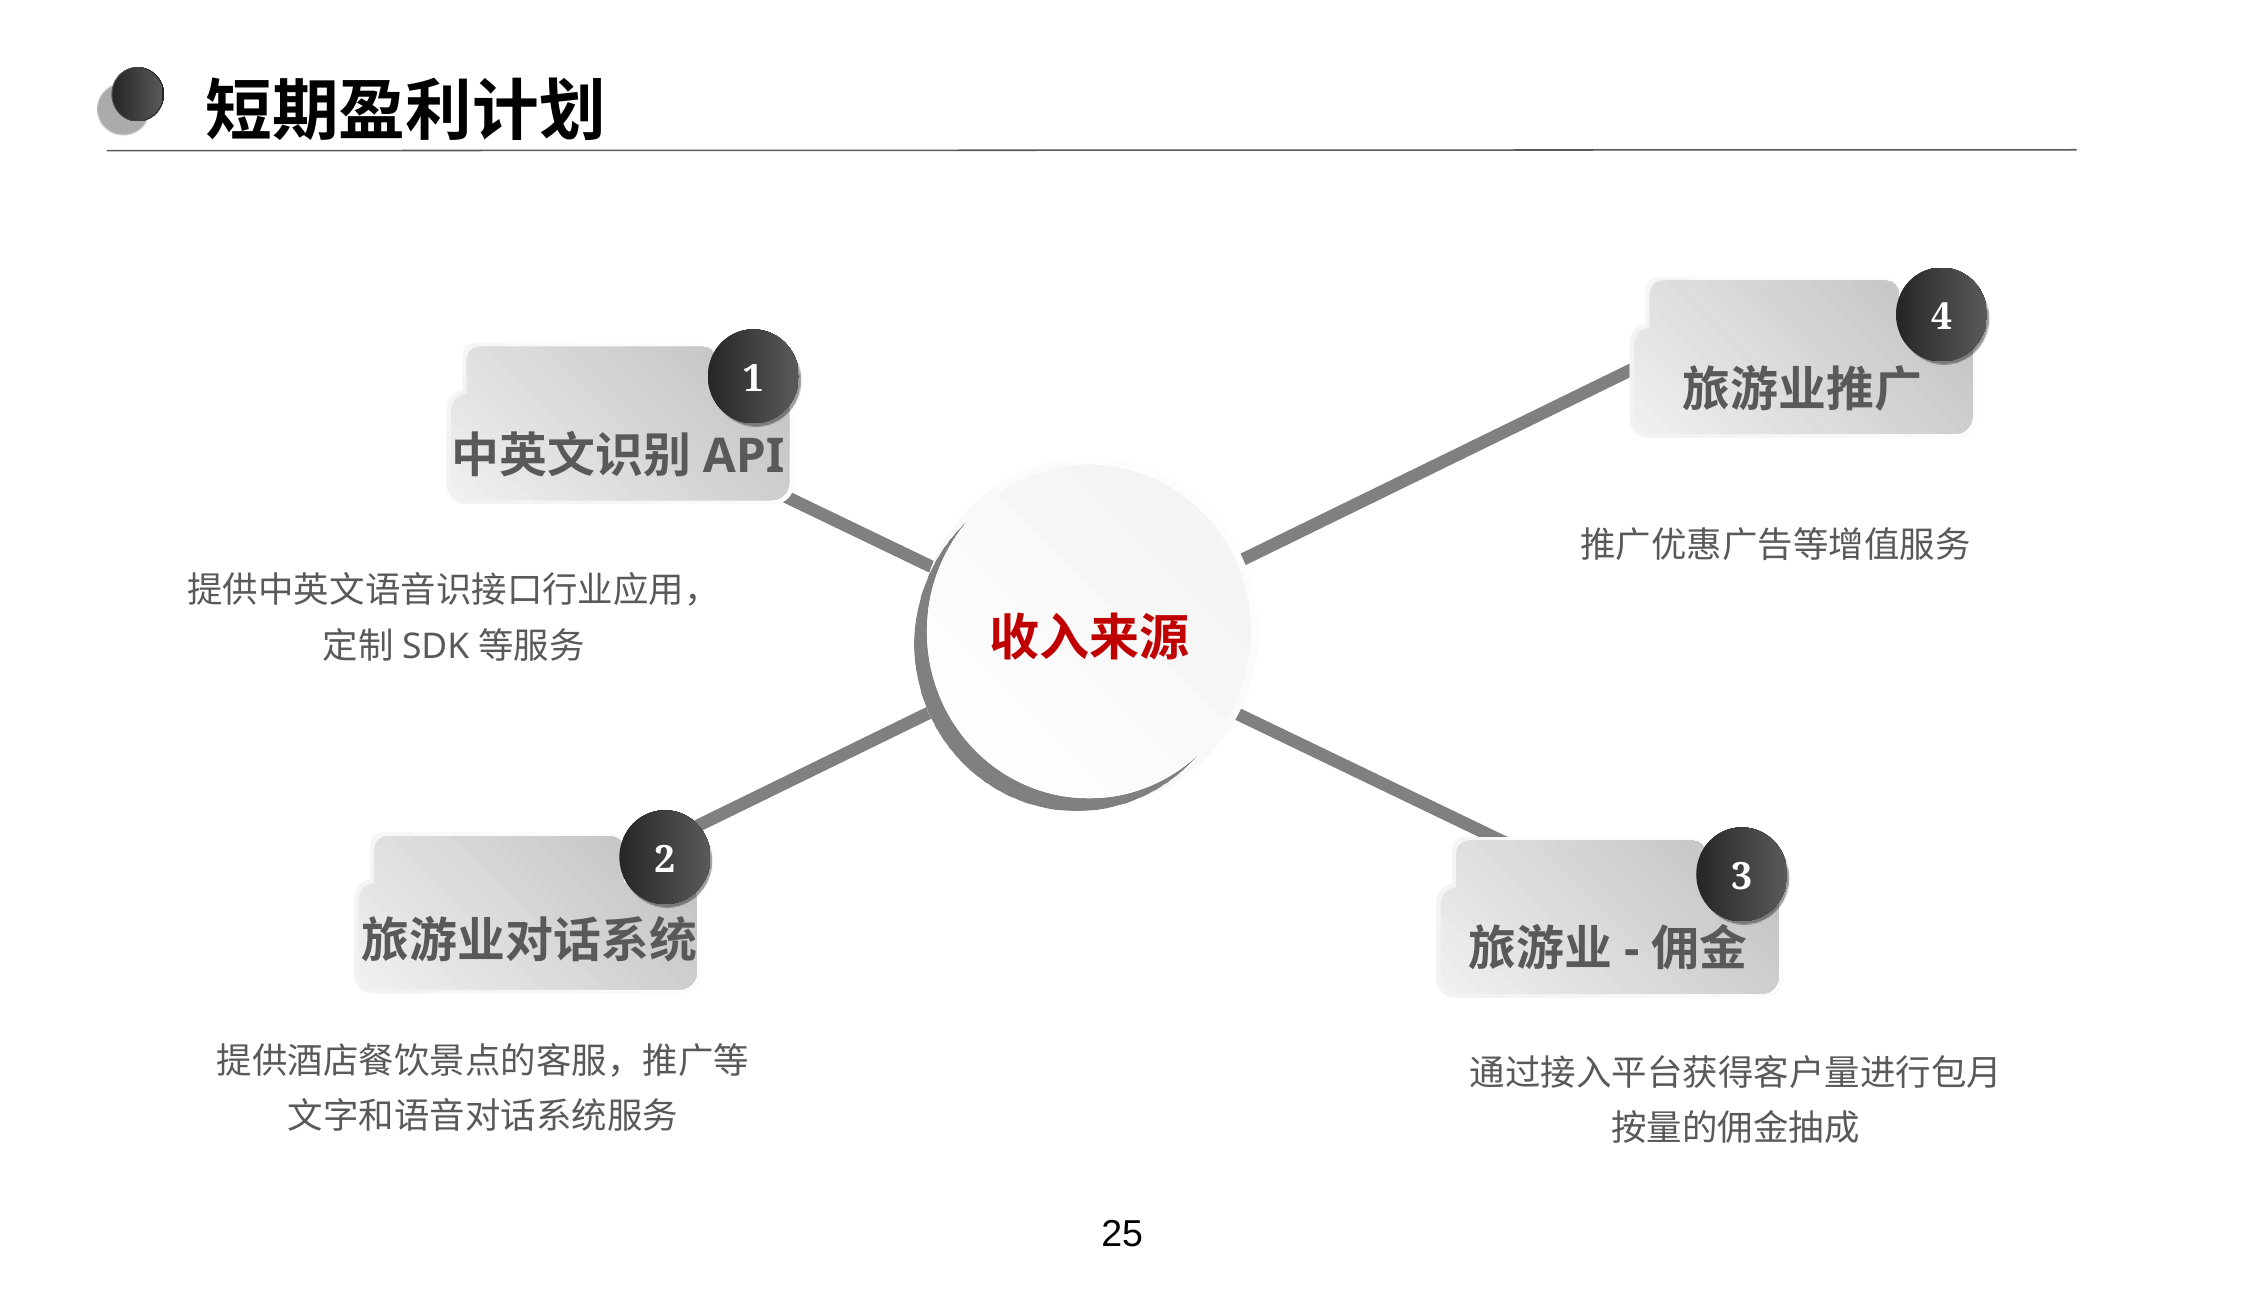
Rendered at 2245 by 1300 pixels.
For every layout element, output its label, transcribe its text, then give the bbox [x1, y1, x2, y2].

text_box 短期盈利计划 [188, 59, 579, 122]
text_box 中英文识别API [452, 413, 785, 493]
text_box [446, 343, 794, 504]
text_box 收入来源 [976, 605, 1204, 666]
text_box 旅游业对话系统 [363, 898, 697, 978]
text_box 提供中英文语音识接口行业应用，定制SDK等服务 [153, 543, 754, 774]
text_box [354, 832, 702, 994]
text_box 通过接入平台获得客户量进行包月按量的佣金抽成 [1435, 1025, 2036, 1256]
text_box [1436, 837, 1784, 998]
text_box [1629, 277, 1977, 438]
text_box 25 [1086, 1204, 1158, 1262]
text_box 提供酒店餐饮景点的客服，推广等文字和语音对话系统服务 [182, 1013, 784, 1244]
text_box 旅游业-佣金 [1441, 906, 1775, 986]
text_box 1 [707, 329, 799, 424]
text_box [111, 67, 164, 122]
text_box 3 [1696, 827, 1788, 922]
text_box 4 [1895, 267, 1988, 362]
text_box 2 [619, 810, 711, 905]
text_box 推广优惠广告等增值服务 [1475, 498, 2076, 729]
text_box 旅游业推广 [1636, 346, 1969, 427]
text_box [919, 457, 1259, 806]
